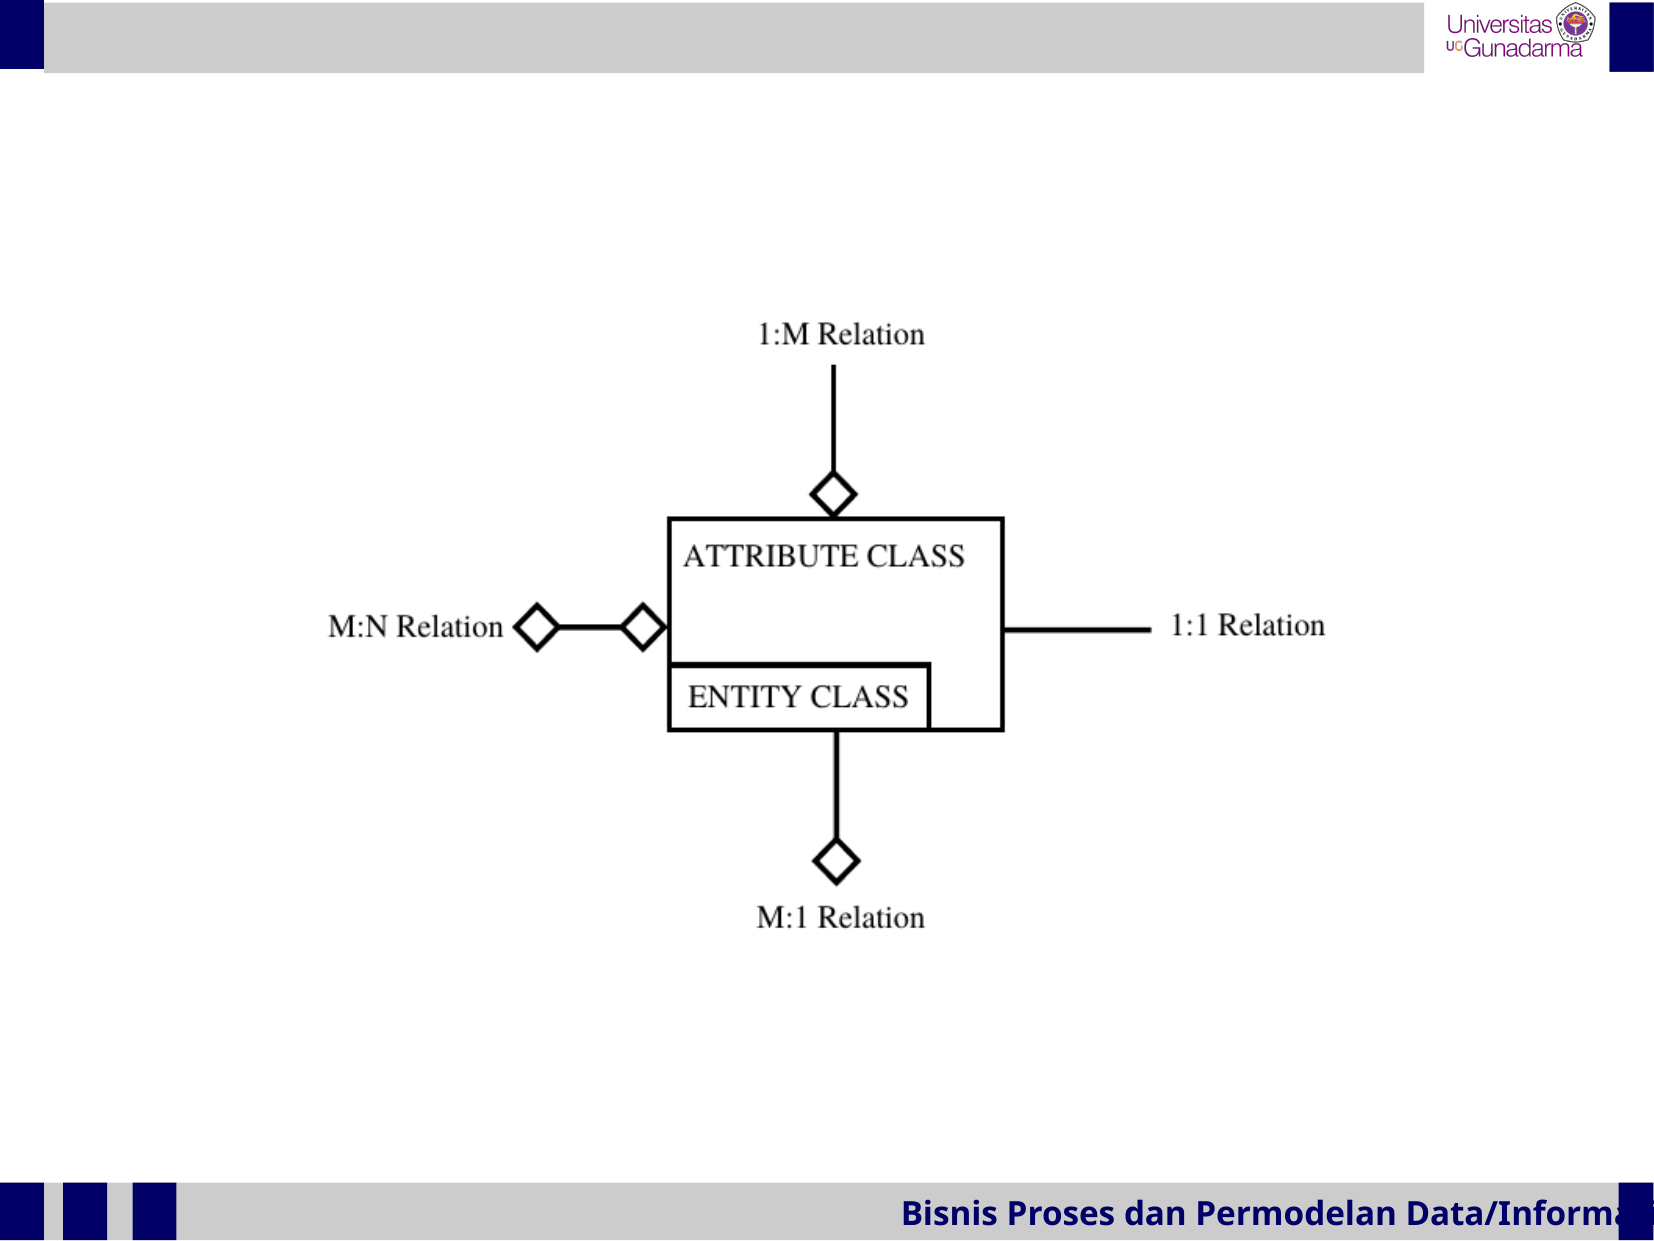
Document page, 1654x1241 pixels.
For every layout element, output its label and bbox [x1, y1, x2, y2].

picture [267, 279, 1407, 975]
picture [1437, 2, 1610, 62]
